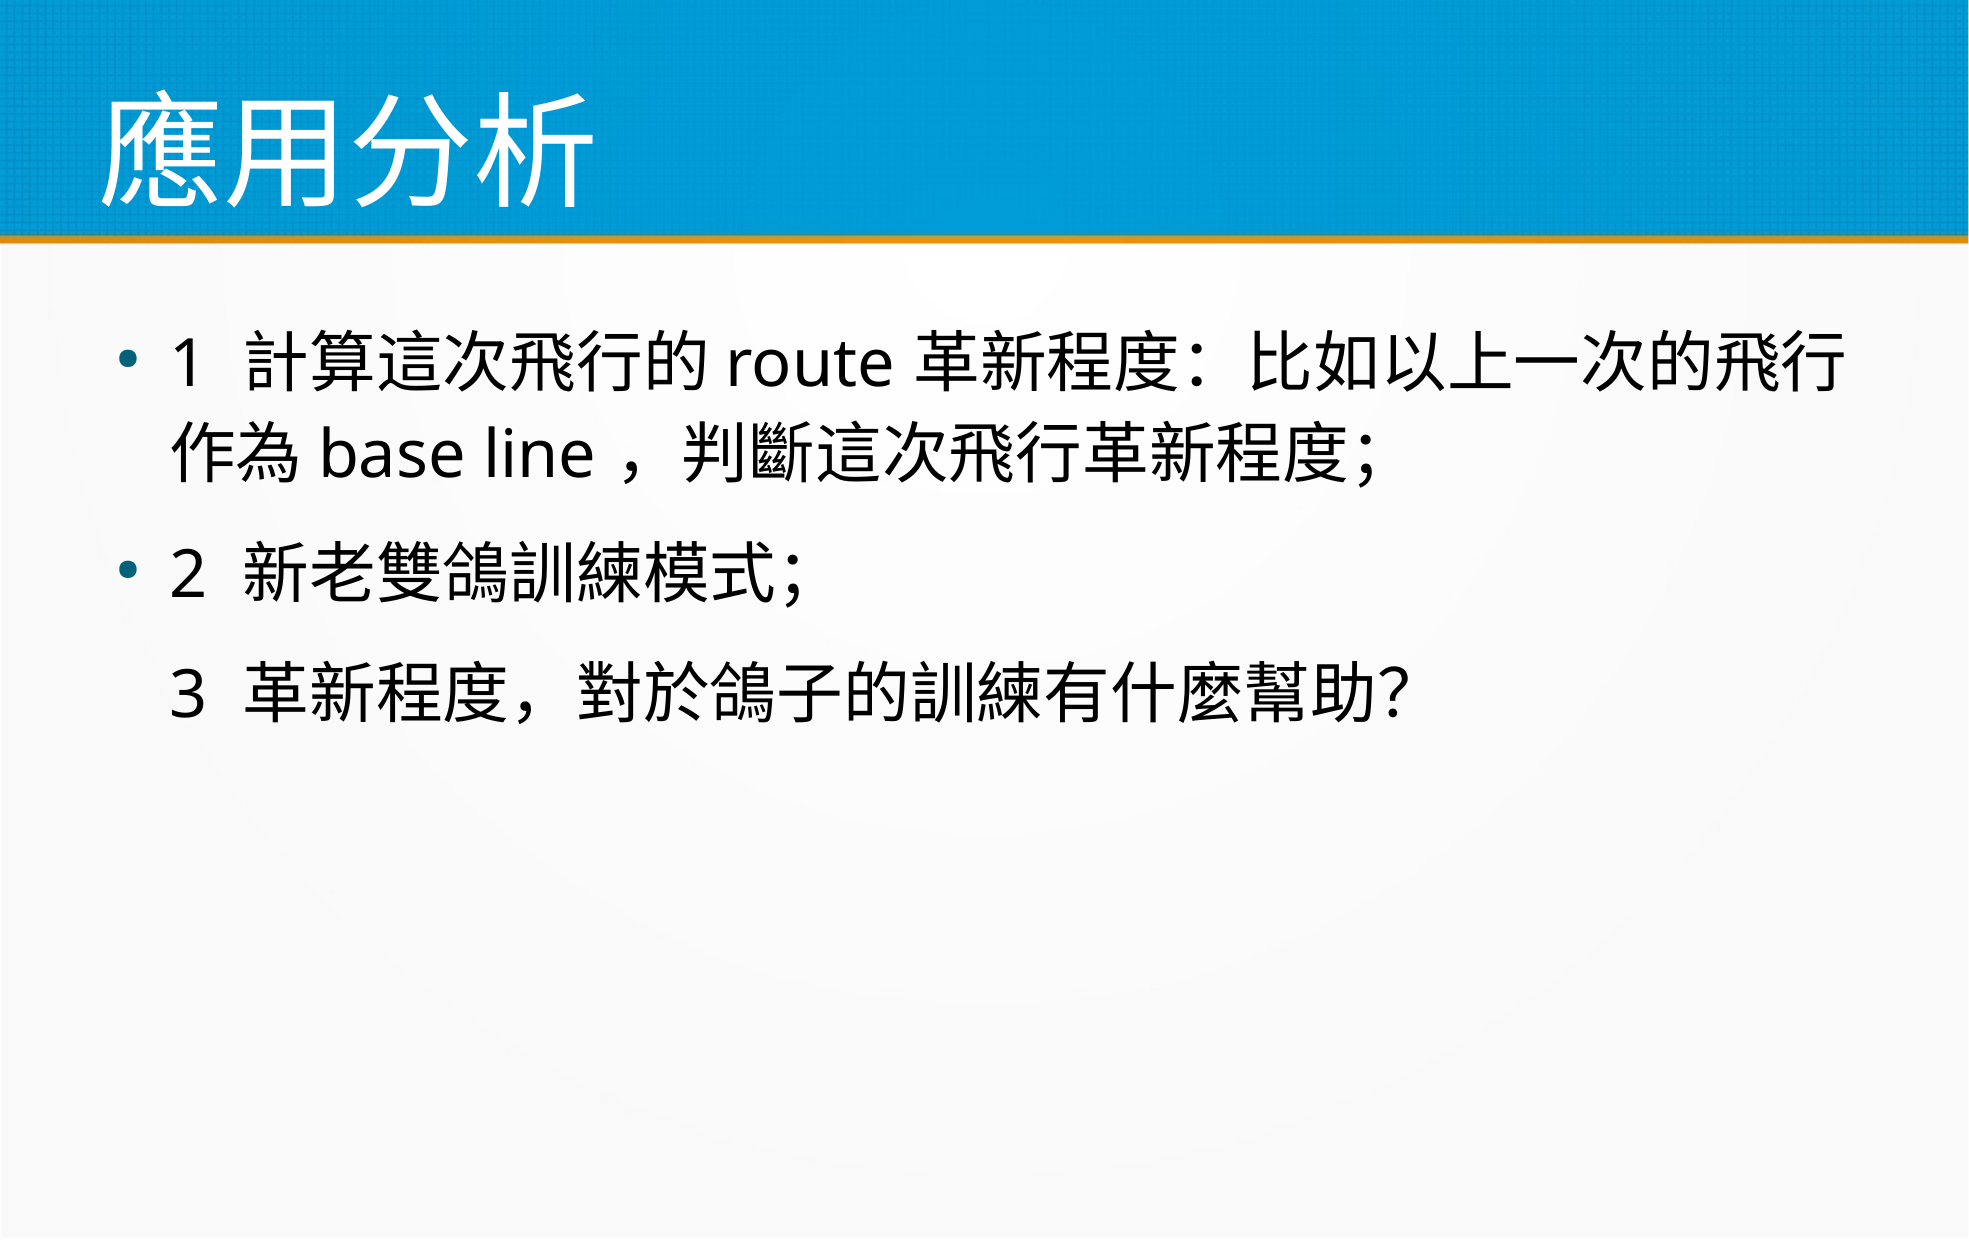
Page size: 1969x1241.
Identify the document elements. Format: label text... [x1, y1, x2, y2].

list 1 計算這次飛行的route革新程度：比如以上一次的飛行作為base line，判斷這次飛行革新程度； 2 新老雙鴿訓練模式； 3 革新程度，對於鴿子的訓練有什麼幫助？ [98, 315, 1861, 1081]
title 應用分析 [98, 19, 1870, 227]
picture [0, 233, 1969, 1241]
